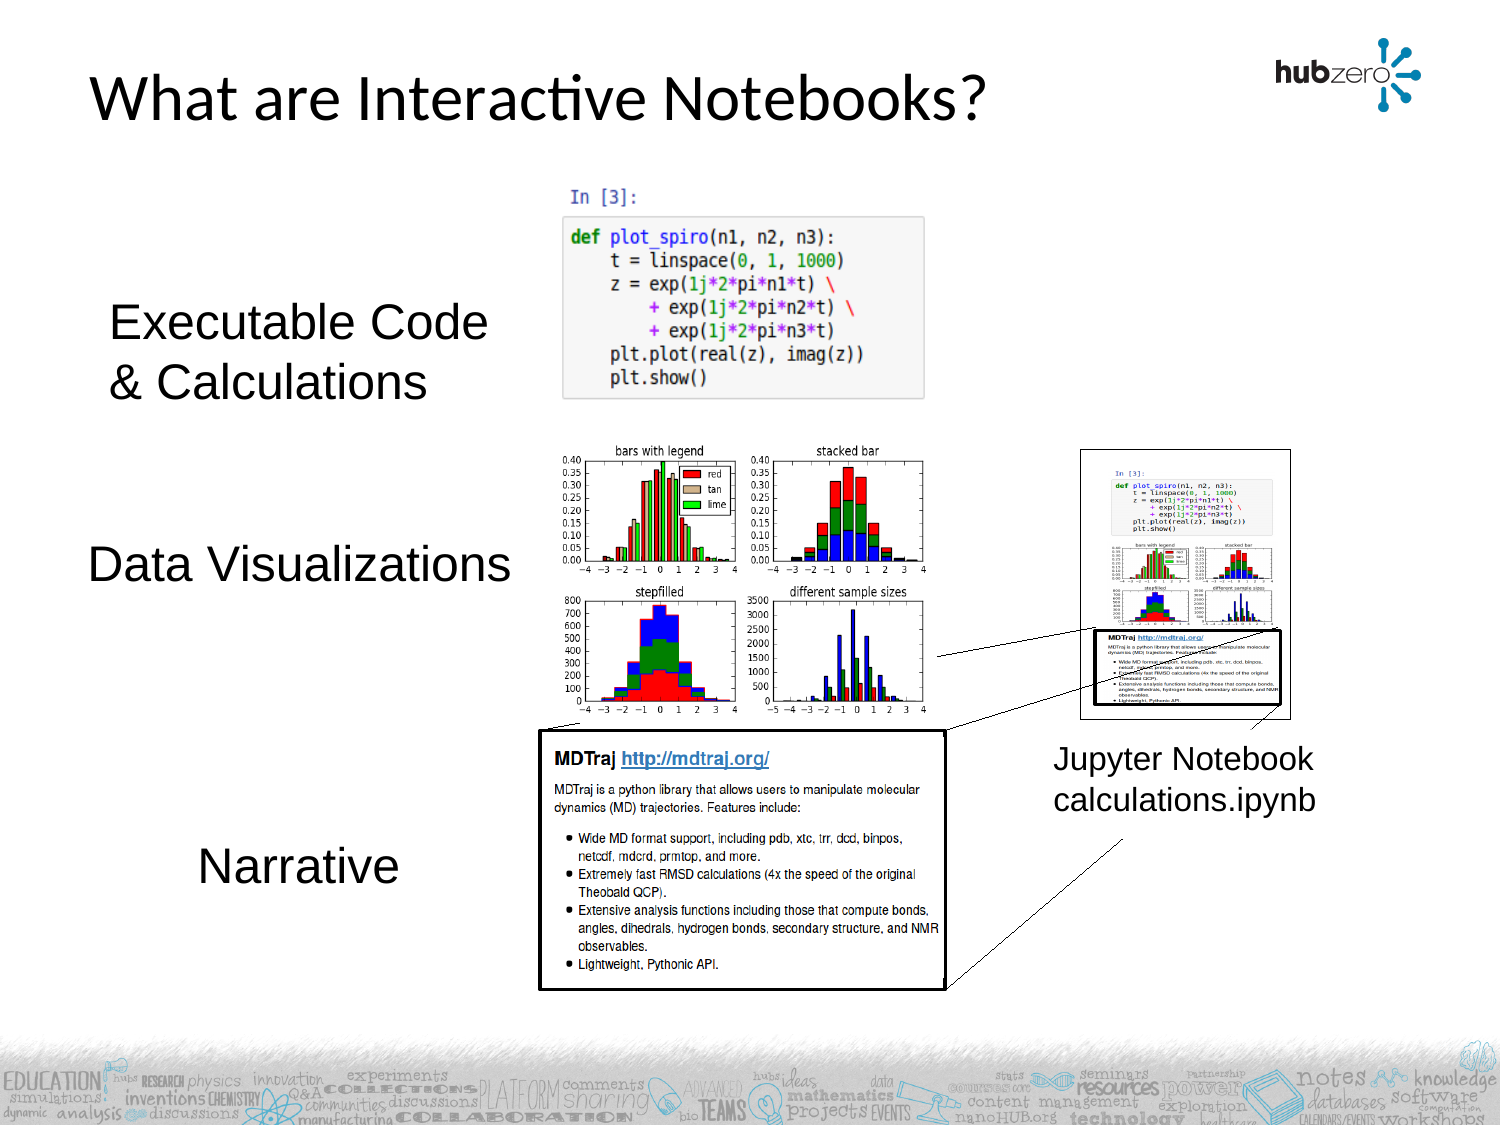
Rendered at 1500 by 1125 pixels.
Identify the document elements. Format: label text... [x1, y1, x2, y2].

picture [543, 737, 944, 978]
picture [1107, 541, 1278, 628]
text_box Executable Code & Calculations [94, 282, 505, 418]
text_box calculations.ipynb [1038, 770, 1332, 826]
text_box [1038, 729, 1351, 839]
title What are Interactive Notebooks? [75, 44, 1425, 144]
picture [555, 186, 931, 405]
picture [0, 1034, 1500, 1125]
picture [1272, 35, 1424, 44]
picture [1108, 470, 1275, 537]
text_box Jupyter Notebook [1038, 729, 1330, 770]
text_box Data Visualizations [72, 524, 526, 600]
picture [551, 437, 937, 723]
text_box Narrative [182, 825, 416, 901]
picture [1103, 632, 1279, 703]
